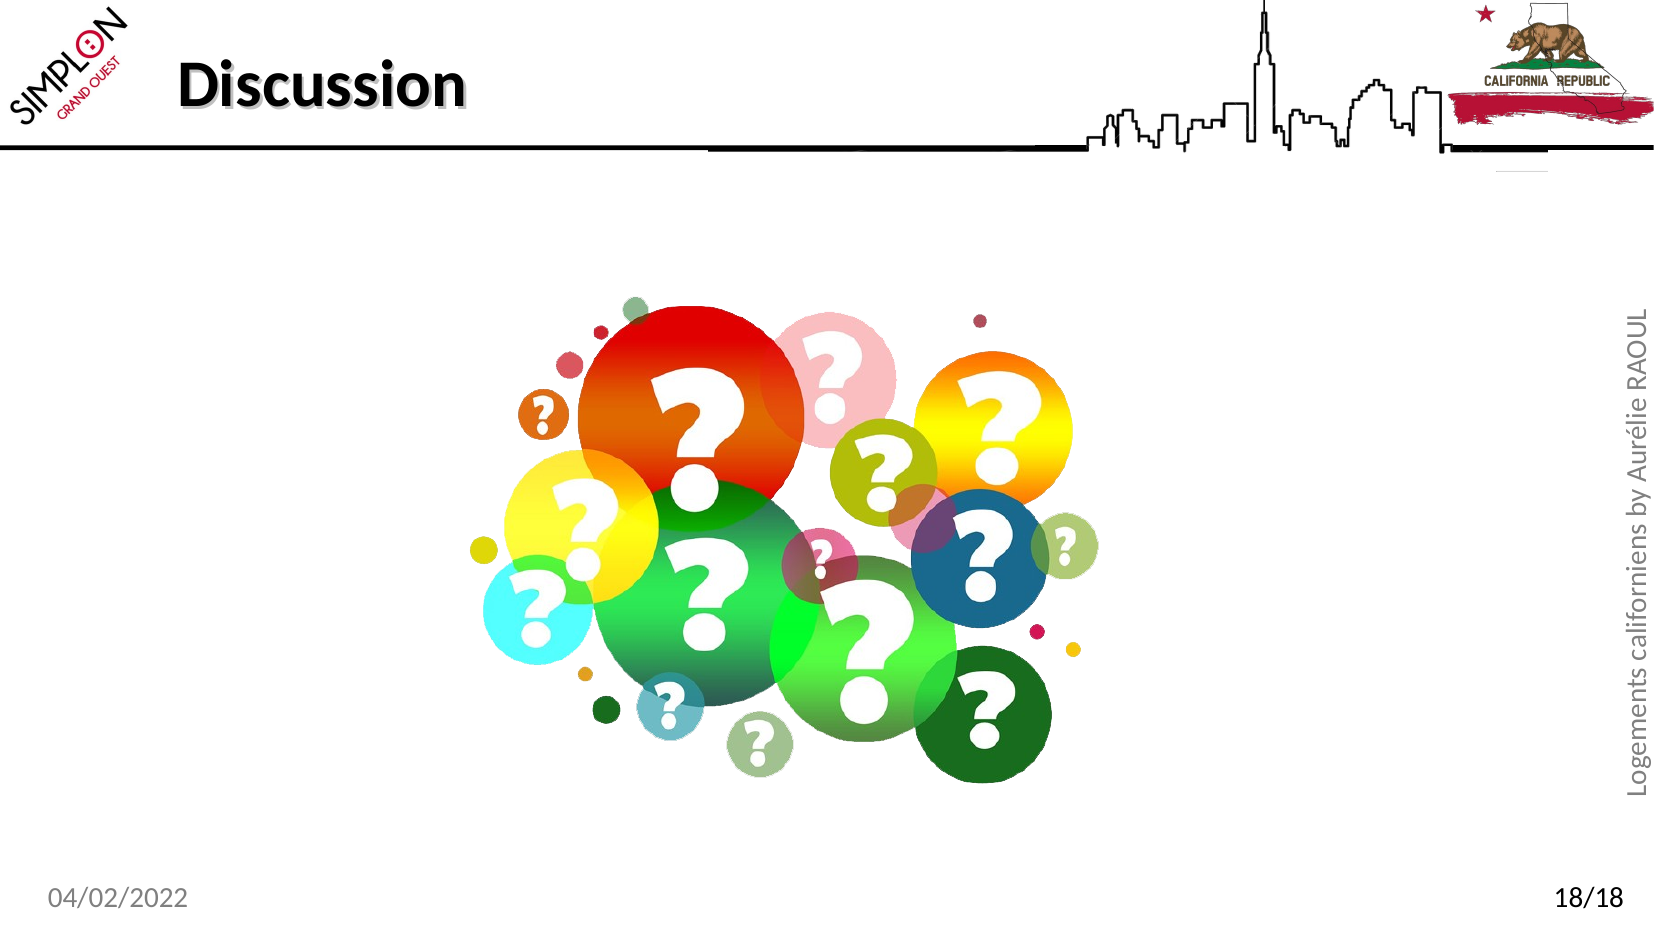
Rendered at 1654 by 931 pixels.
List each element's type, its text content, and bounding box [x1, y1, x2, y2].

picture [413, 236, 1156, 843]
picture [708, 0, 1654, 129]
picture [2, 2, 147, 145]
title Discussion [177, 37, 1571, 142]
picture [708, 142, 1548, 172]
